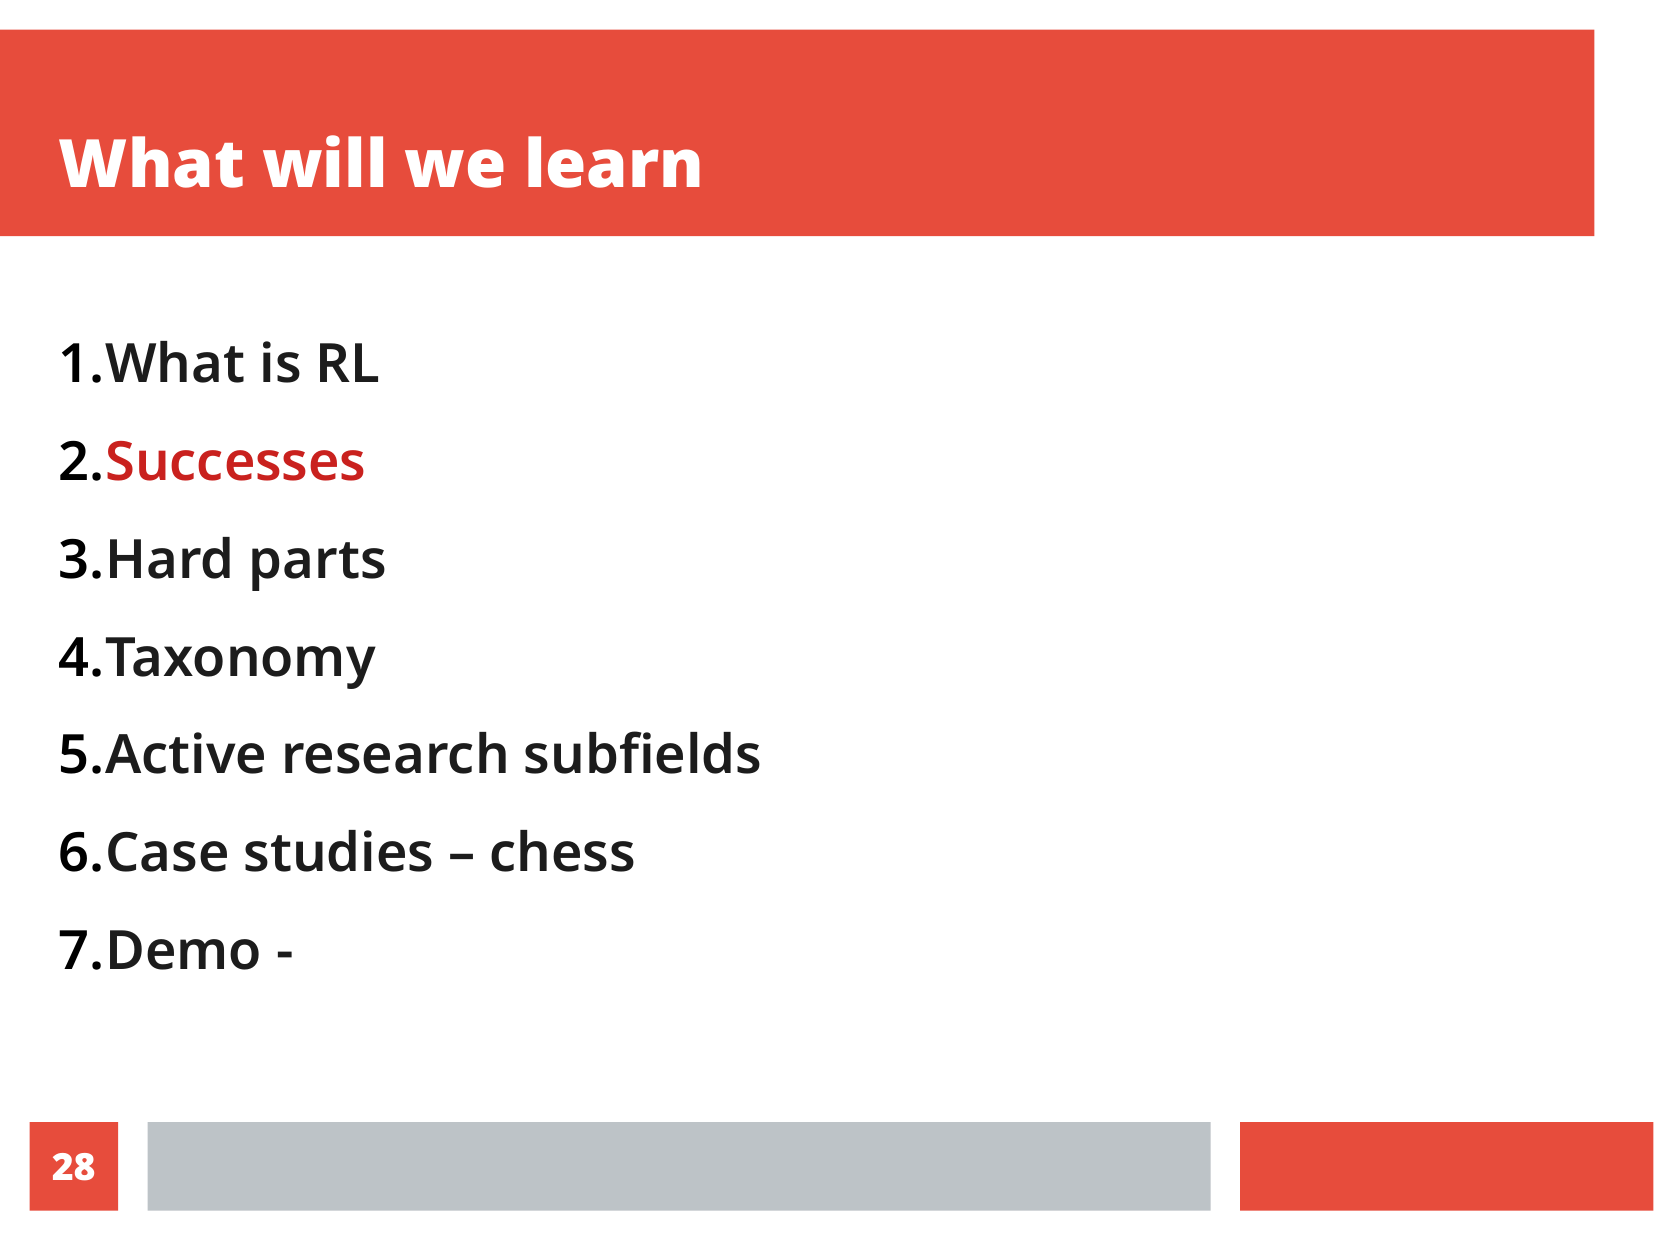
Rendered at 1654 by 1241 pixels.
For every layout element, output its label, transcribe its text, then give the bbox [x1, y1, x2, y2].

title What will we learn [59, 59, 1595, 207]
list What is RL Successes Hard parts Taxonomy Active research subfields Case studies – chess Demo - [59, 324, 1565, 1093]
